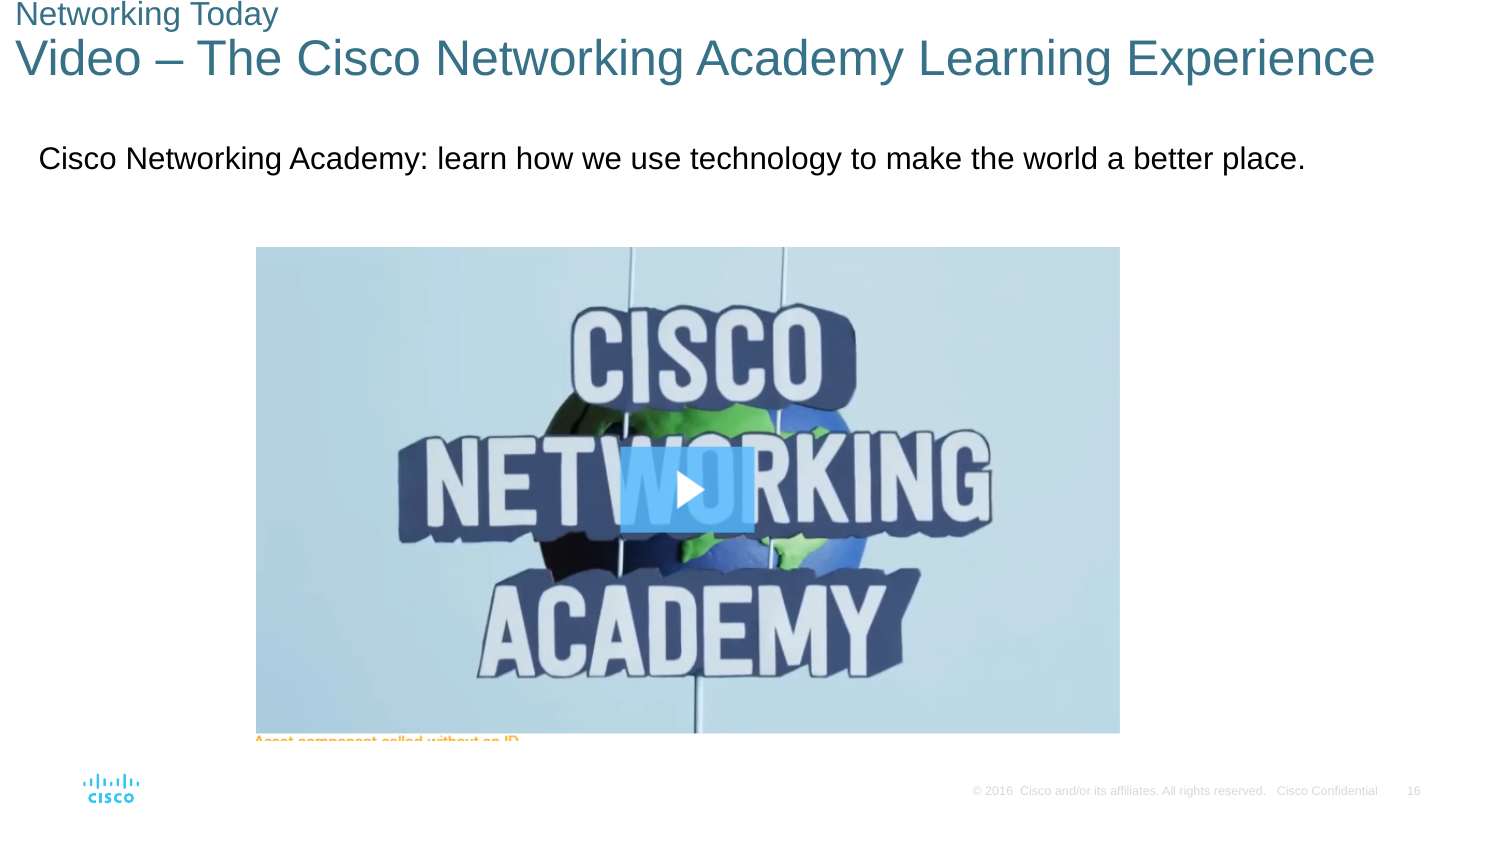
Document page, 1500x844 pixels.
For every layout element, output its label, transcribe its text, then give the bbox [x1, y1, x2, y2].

list Cisco Networking Academy: learn how we use technology to make the world a better place. [23, 131, 1476, 221]
text_box Networking Today [0, 0, 1500, 6]
picture [256, 247, 1121, 741]
title Video – The Cisco Networking Academy Learning Experience [0, 6, 1500, 105]
